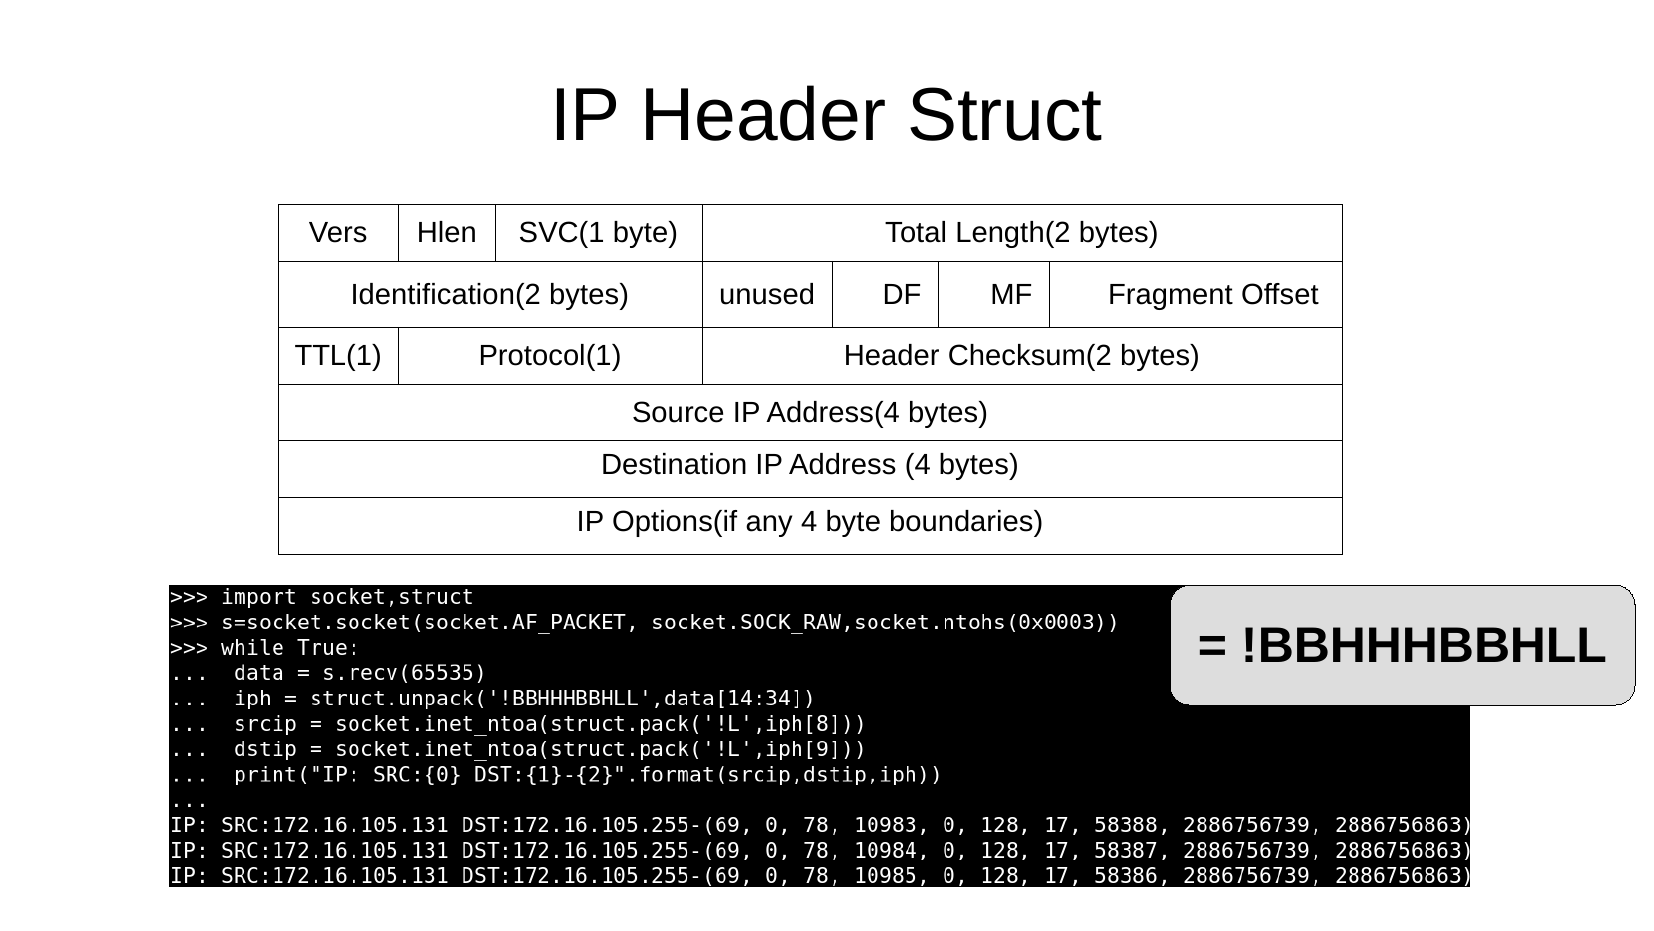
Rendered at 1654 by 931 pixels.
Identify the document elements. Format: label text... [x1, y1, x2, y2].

table_cell Header Checksum(2 bytes) [703, 328, 1342, 384]
text_box = !BBHHHBBHLL [1170, 585, 1636, 706]
table_cell Fragment Offset [1050, 262, 1342, 327]
table_cell Protocol(1) [399, 328, 702, 384]
table_header Hlen [399, 205, 495, 261]
table_cell Identification(2 bytes) [279, 262, 702, 327]
table_header Vers [279, 205, 398, 261]
title IP Header Struct [82, 37, 1571, 193]
table_header SVC(1 byte) [496, 205, 702, 261]
table_cell unused [703, 262, 832, 327]
table_cell TTL(1) [279, 328, 398, 384]
table_cell Source IP Address(4 bytes) [279, 385, 1342, 440]
table_cell IP Options(if any 4 byte boundaries) [279, 498, 1342, 554]
picture [169, 585, 1471, 887]
table_cell MF [939, 262, 1049, 327]
table_header Total Length(2 bytes) [703, 205, 1342, 261]
table_cell DF [833, 262, 938, 327]
table_cell Destination IP Address (4 bytes) [279, 441, 1342, 497]
